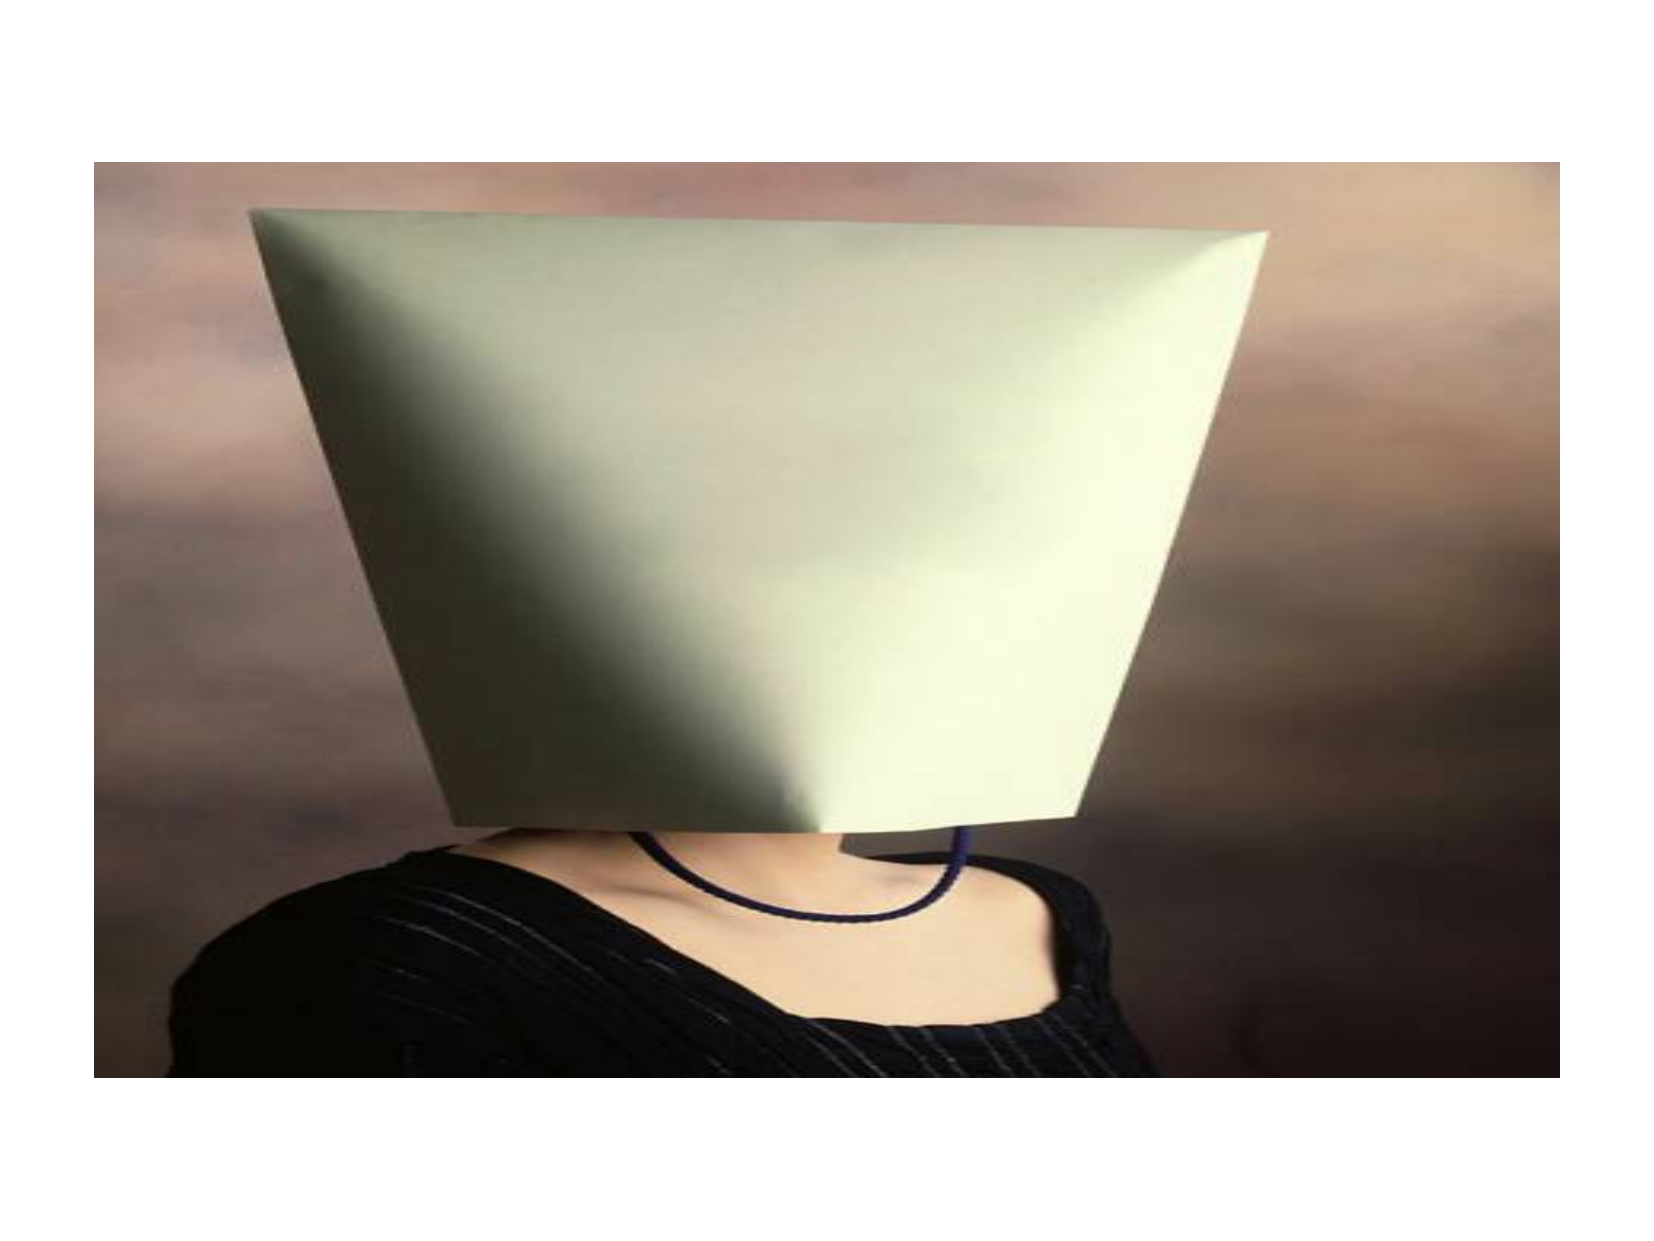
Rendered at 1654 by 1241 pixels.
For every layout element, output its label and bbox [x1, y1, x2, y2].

picture [94, 162, 1560, 1078]
